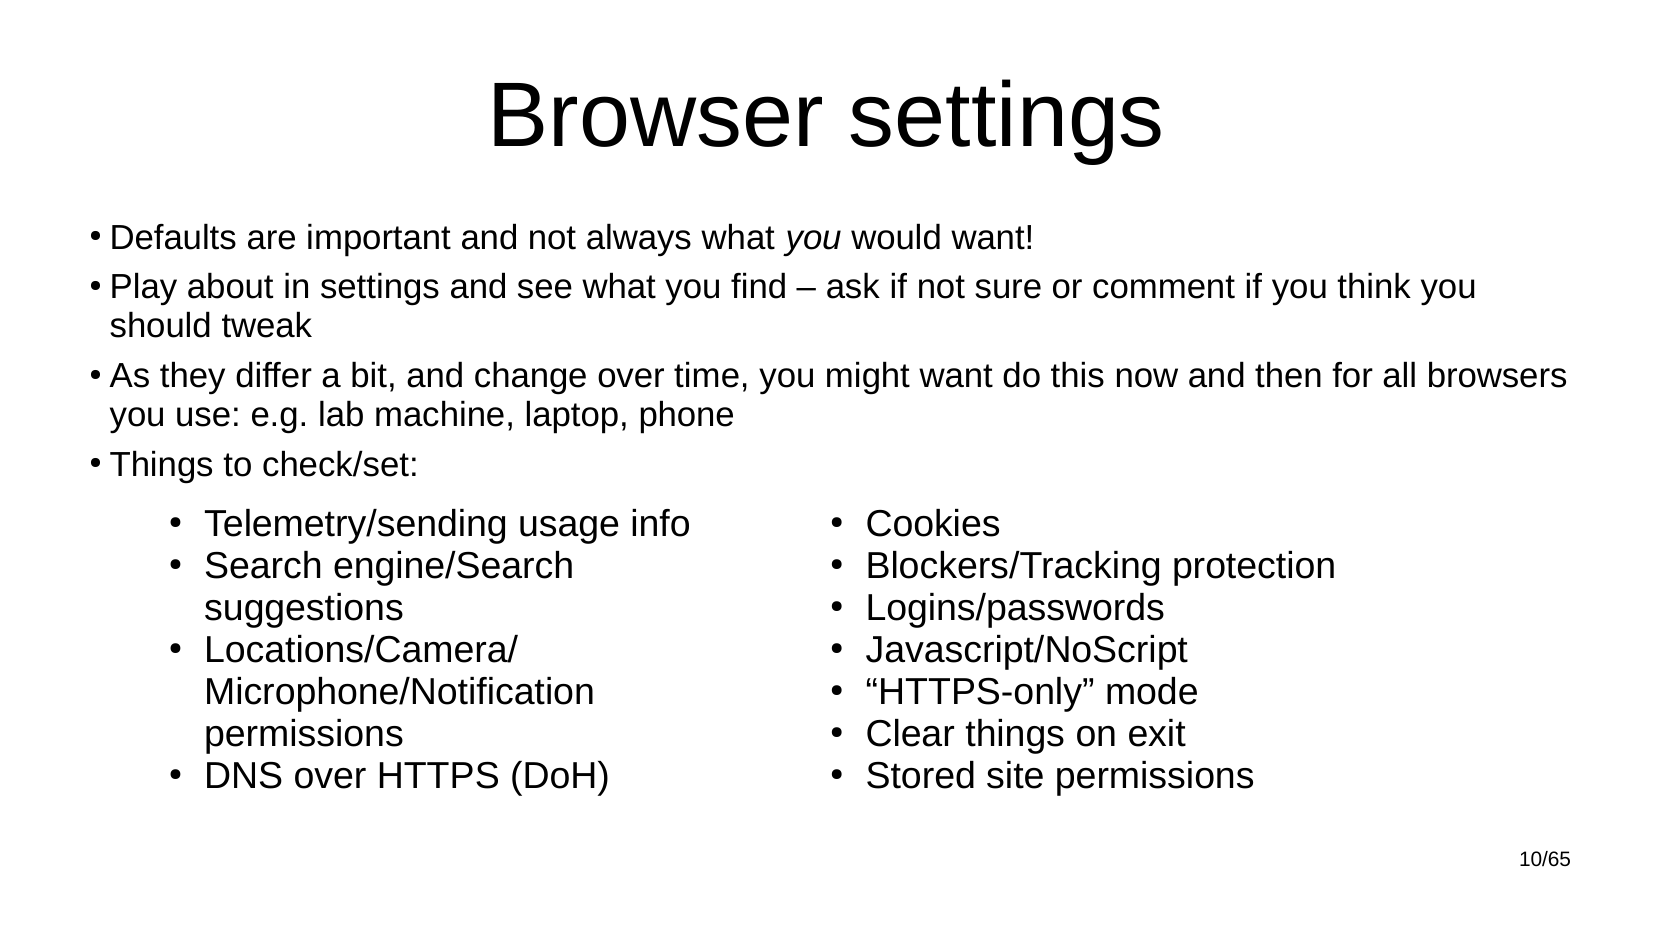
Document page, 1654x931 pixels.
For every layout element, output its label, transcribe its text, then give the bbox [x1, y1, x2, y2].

title Browser settings [82, 37, 1571, 193]
text_box Cookies Blockers/Tracking protection Logins/passwords Javascript/NoScript “HTTPS-only” mode Clear things on exit Stored site permissions [815, 495, 1371, 886]
text_box Telemetry/sending usage info Search engine/Search suggestions Locations/Camera/Microphone/Notification permissions DNS over HTTPS (DoH) [154, 495, 709, 931]
list Defaults are important and not always what you would want! Play about in settings and see what you find – ask if not sure or comment if you think you should tweak As they differ a bit, and change over time, you might want do this now and then for all browsers you use: e.g. lab machine, laptop, phone Things to check/set: [82, 217, 1571, 485]
